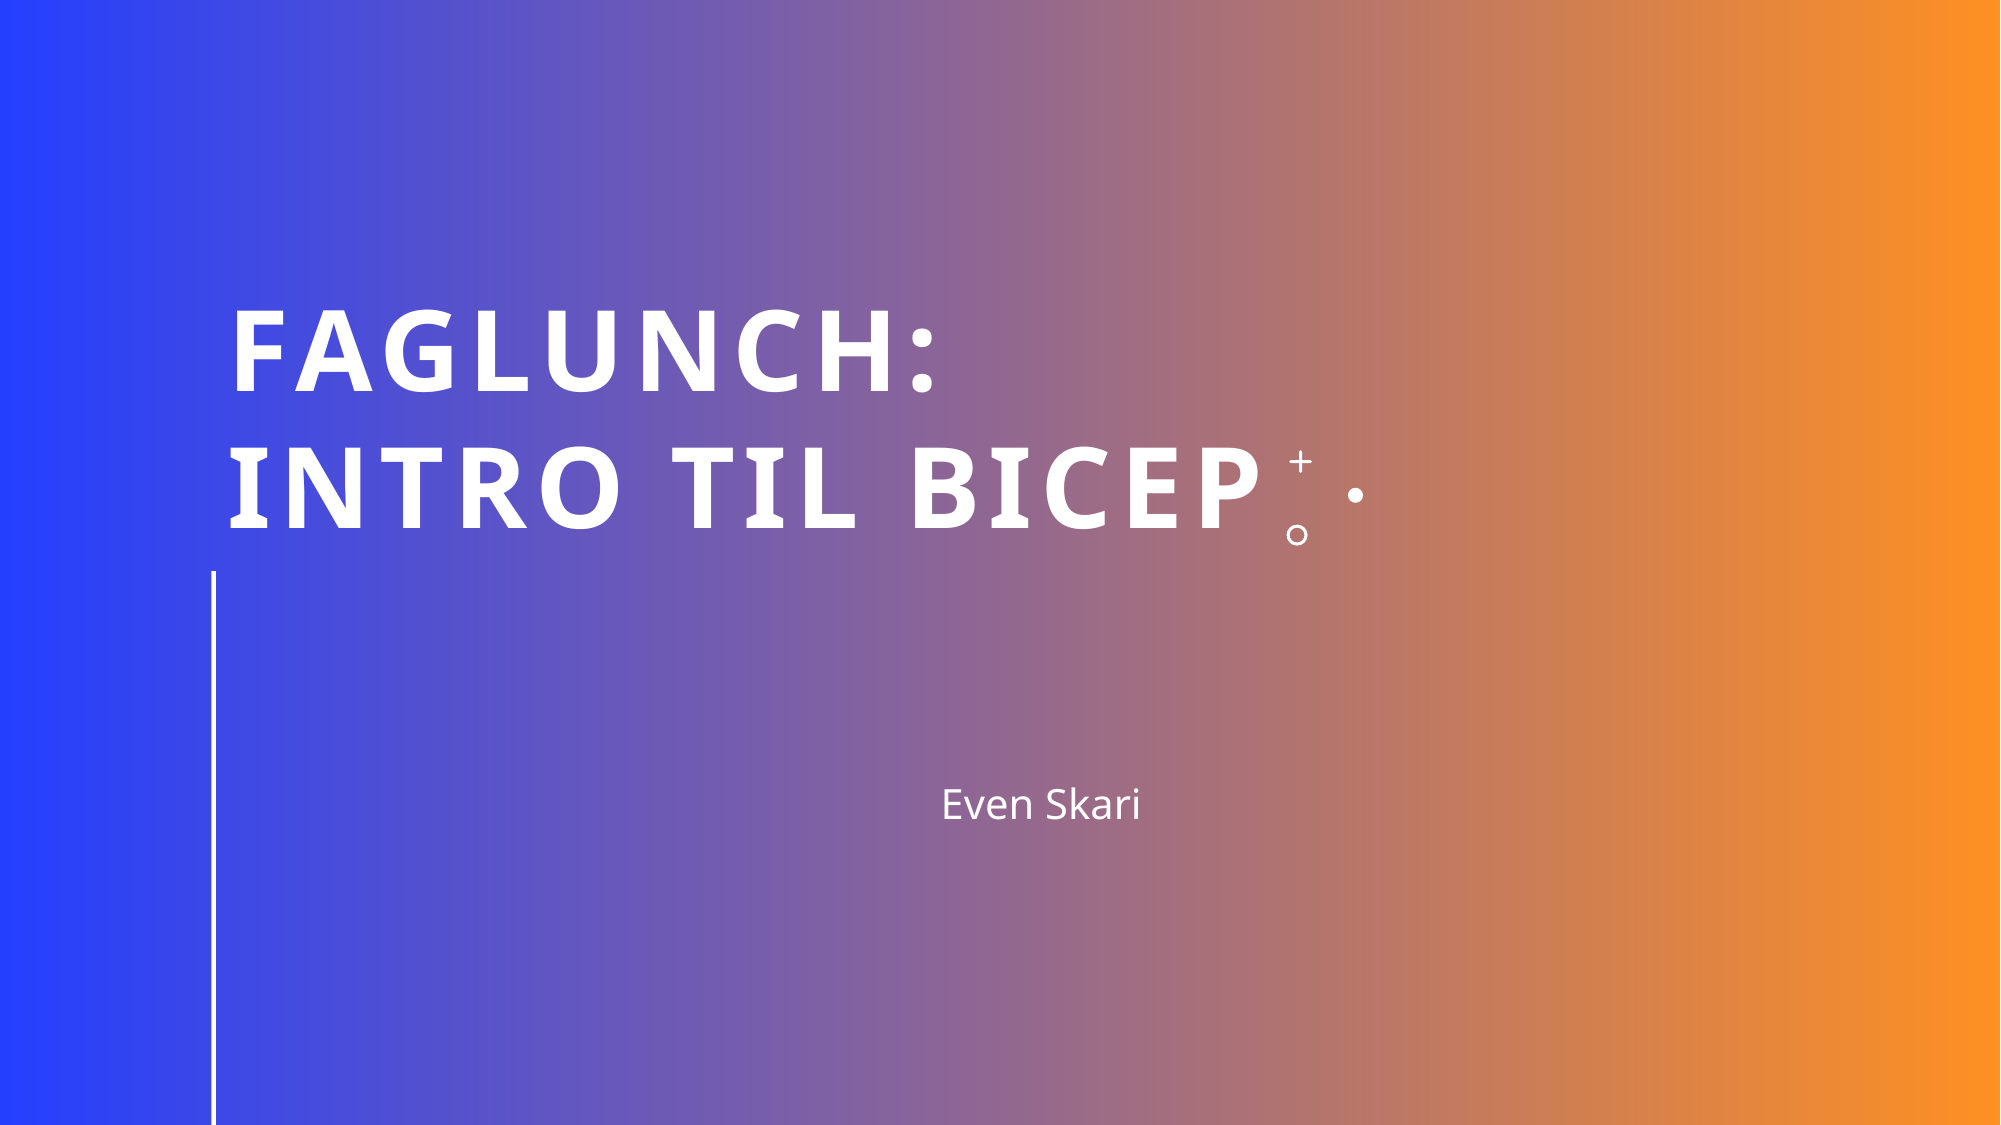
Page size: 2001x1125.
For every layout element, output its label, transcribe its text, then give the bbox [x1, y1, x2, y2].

subtitle Even Skari [925, 771, 1762, 968]
title Faglunch: intro til Bicep [213, 97, 1283, 564]
